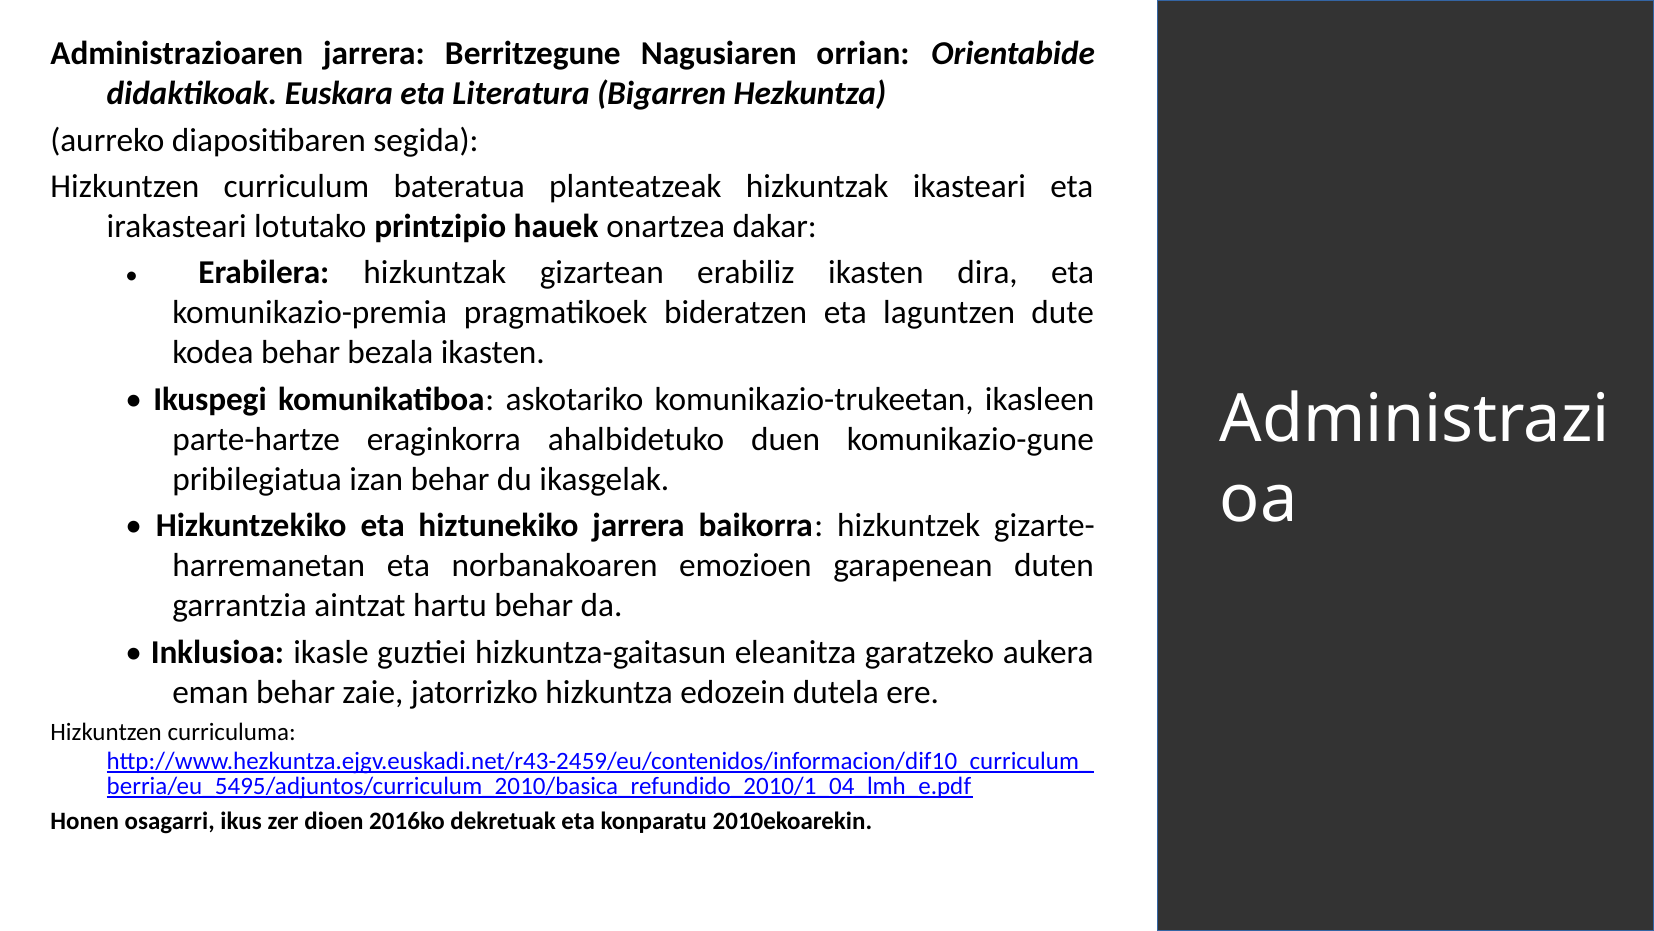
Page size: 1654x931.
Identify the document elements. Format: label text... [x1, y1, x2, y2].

title Administrazioa [1204, 47, 1630, 862]
list Administrazioaren jarrera: Berritzegune Nagusiaren orrian: Orientabide didaktikoak. Euskara eta Literatura (Bigarren Hezkuntza) (aurreko diapositibaren segida): Hizkuntzen curriculum bateratua planteatzeak hizkuntzak ikasteari eta irakasteari lotutako printzipio hauek onartzea dakar: • Erabilera: hizkuntzak gizartean erabiliz ikasten dira, eta komunikazio-premia pragmatikoek bideratzen eta laguntzen dute kodea behar bezala ikasten. • Ikuspegi komunikatiboa: askotariko komunikazio-trukeetan, ikasleen parte-hartze eraginkorra ahalbidetuko duen komunikazio-gune pribilegiatua izan behar du ikasgelak. • Hizkuntzekiko eta hiztunekiko jarrera baikorra: hizkuntzek gizarte-harremanetan eta norbanakoaren emozioen garapenean duten garrantzia aintzat hartu behar da. • Inklusioa: ikasle guztiei hizkuntza-gaitasun eleanitza garatzeko aukera eman behar zaie, jatorrizko hizkuntza edozein dutela ere. Hizkuntzen curriculuma: http://www.hezkuntza.ejgv.euskadi.net/r43-2459/eu/contenidos/informacion/dif10_curriculum_berria/eu_5495/adjuntos/curriculum_2010/basica_refundido_2010/1_04_lmh_e.pdf Honen osagarri, ikus zer dioen 2016ko dekretuak eta konparatu 2010ekoarekin. [35, 23, 1111, 886]
